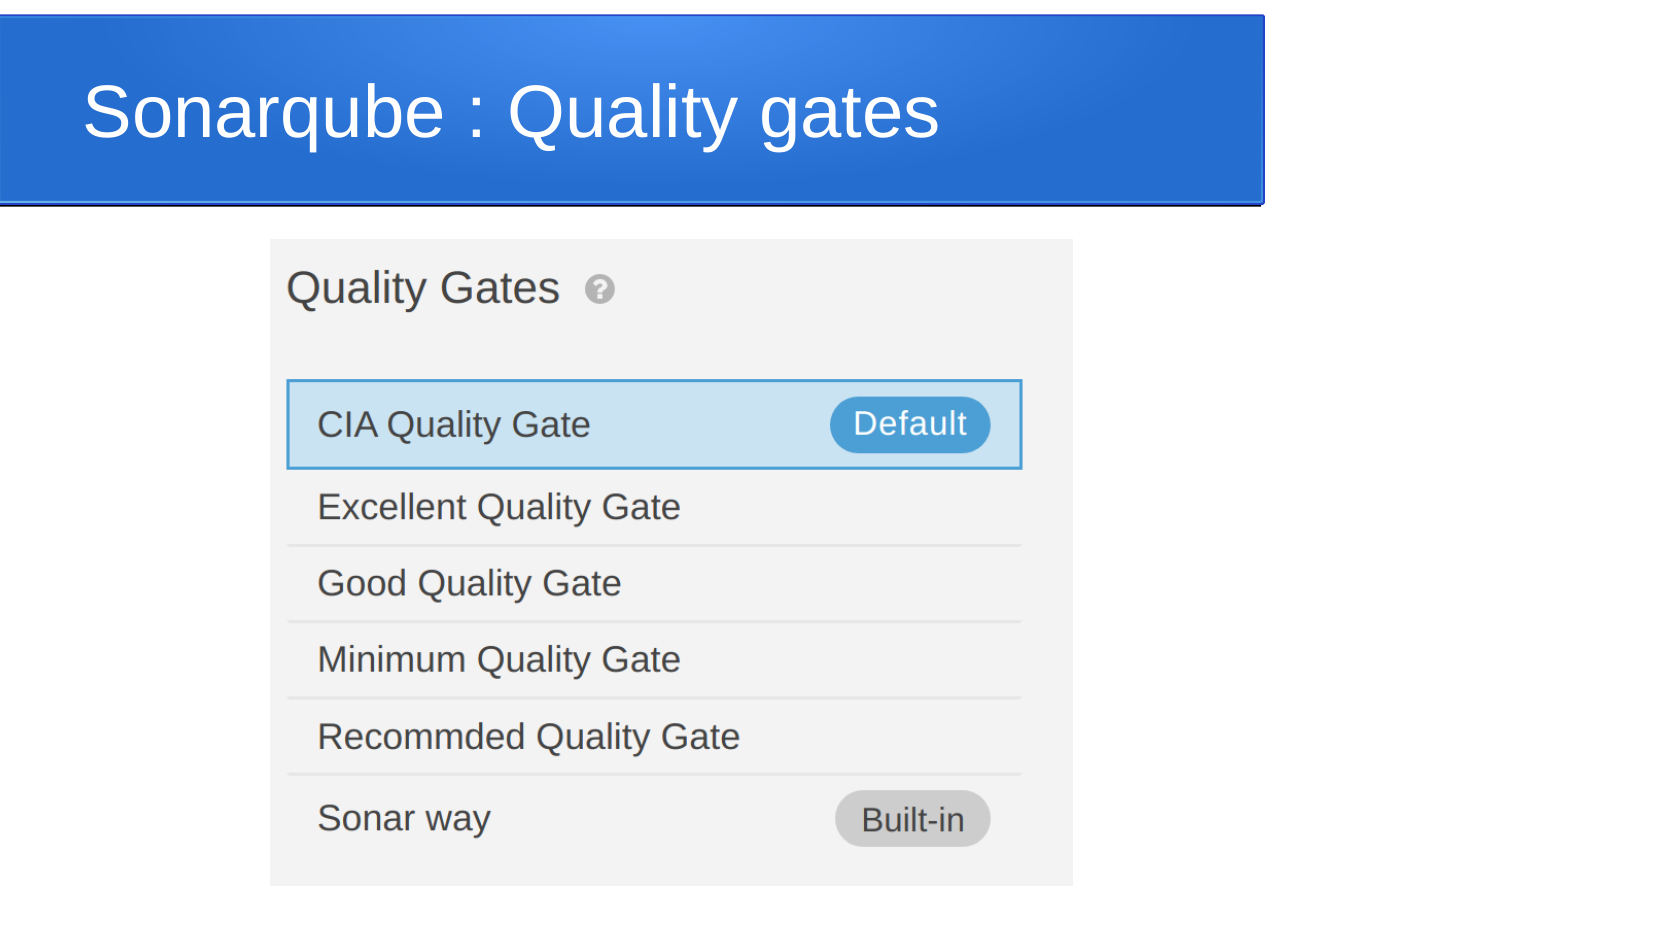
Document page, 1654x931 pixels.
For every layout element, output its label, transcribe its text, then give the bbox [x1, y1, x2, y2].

title Sonarqube : Quality gates [82, 35, 1235, 189]
picture [270, 239, 1073, 886]
